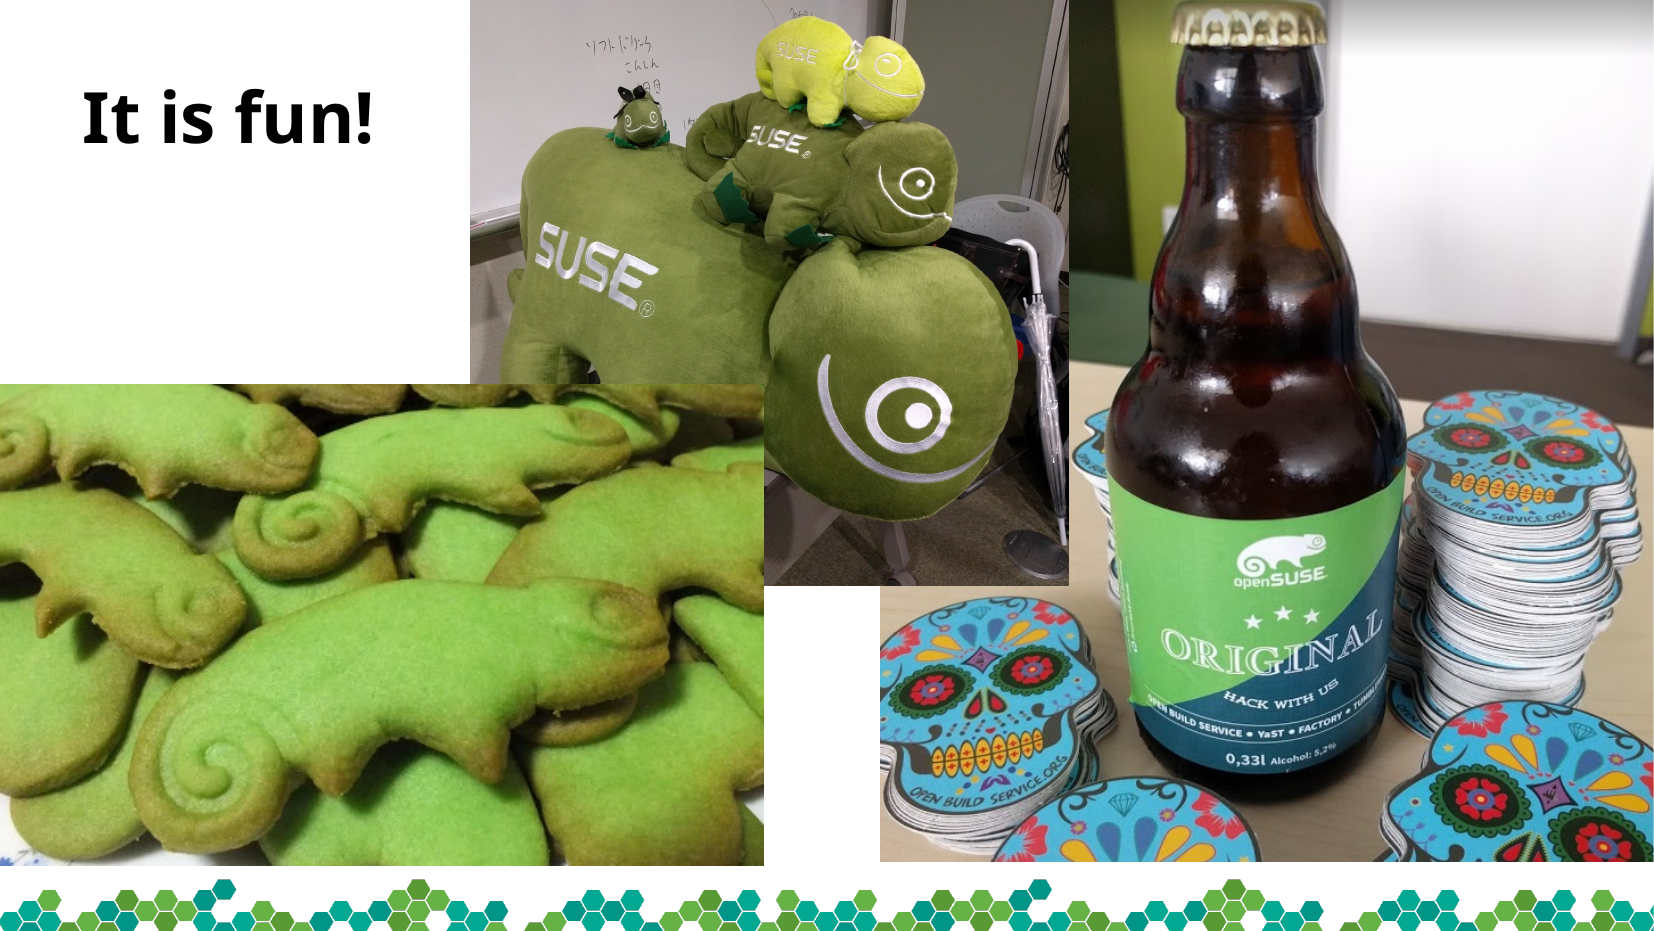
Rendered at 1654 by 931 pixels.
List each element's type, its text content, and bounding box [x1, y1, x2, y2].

picture [0, 0, 1654, 866]
picture [0, 871, 1654, 931]
text_box It is fun! [82, 37, 470, 193]
